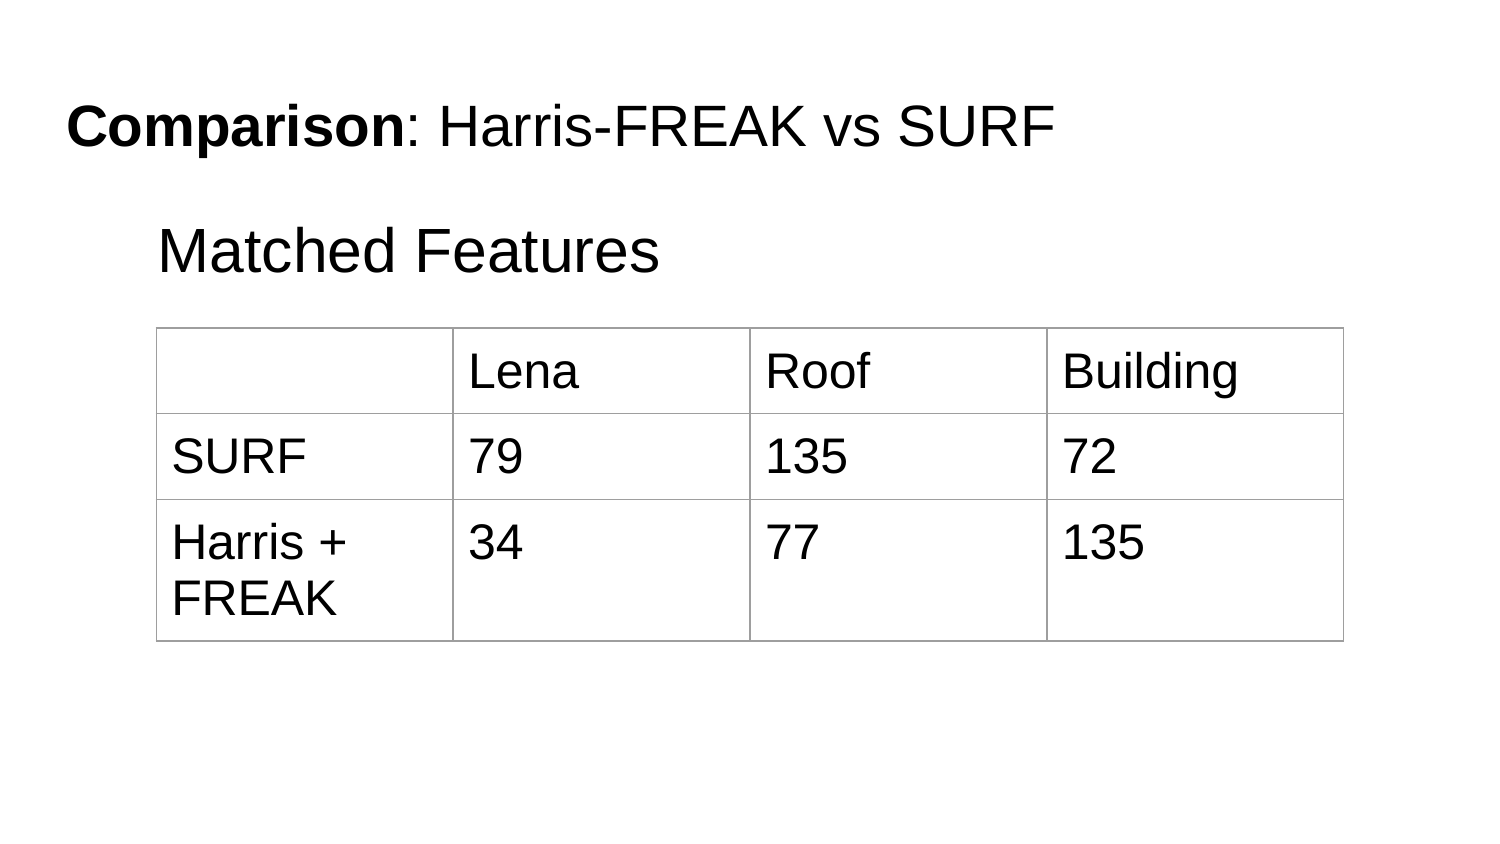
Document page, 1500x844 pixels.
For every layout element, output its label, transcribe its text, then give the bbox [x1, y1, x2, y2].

table_header [157, 329, 452, 413]
title Comparison: Harris-FREAK vs SURF [51, 72, 1449, 167]
text_box Matched Features [142, 194, 1287, 329]
table_cell 135 [1048, 500, 1343, 640]
table_header Lena [454, 329, 749, 413]
table_cell SURF [157, 414, 452, 499]
table_cell 135 [751, 414, 1046, 499]
table_cell 72 [1048, 414, 1343, 499]
table_header Building [1048, 329, 1343, 413]
table_cell Harris + FREAK [157, 500, 452, 640]
table_cell 79 [454, 414, 749, 499]
table_cell 77 [751, 500, 1046, 640]
table_cell 34 [454, 500, 749, 640]
table_header Roof [751, 329, 1046, 413]
